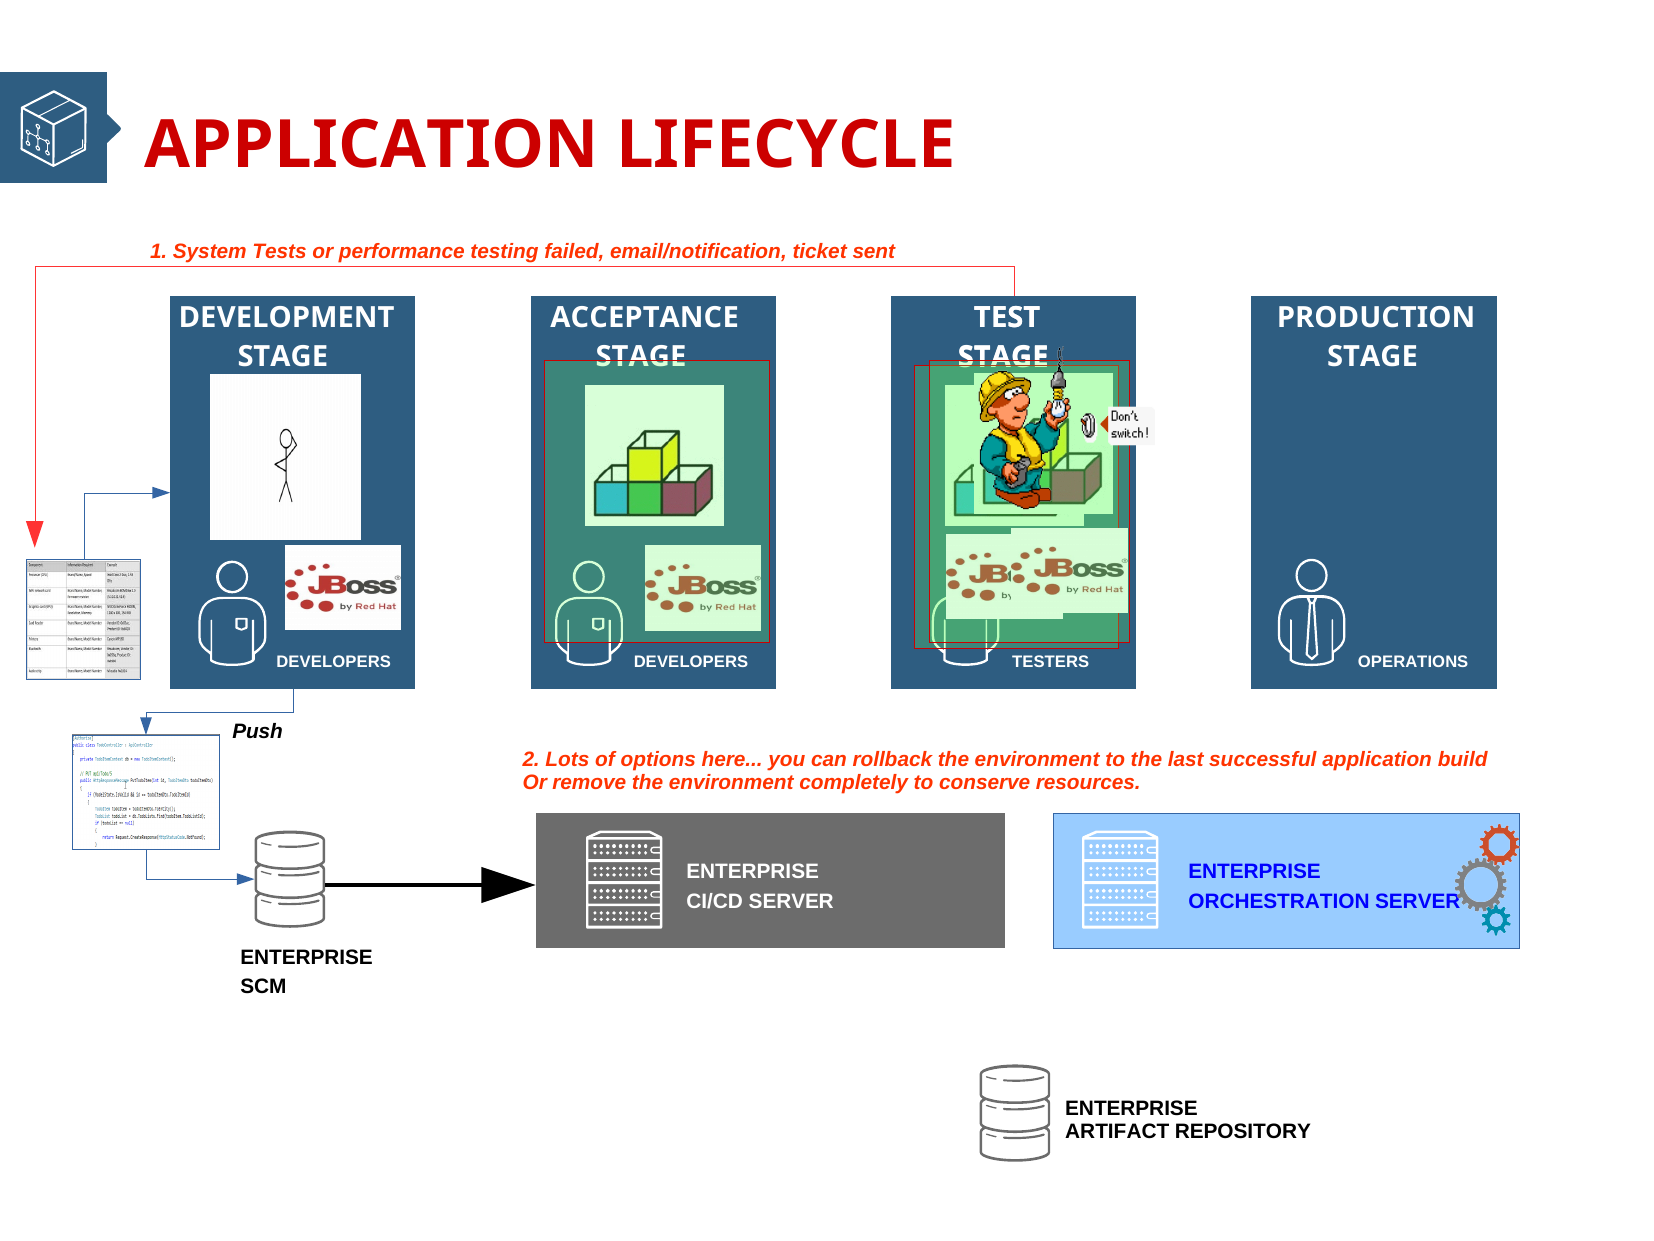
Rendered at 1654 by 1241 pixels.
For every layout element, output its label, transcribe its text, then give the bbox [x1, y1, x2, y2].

text_box [170, 296, 415, 689]
picture [210, 374, 361, 541]
picture [285, 545, 401, 631]
text_box 1. System Tests or performance testing failed, email/notification, ticket sent [150, 240, 895, 264]
text_box 2. Lots of options here... you can rollback the environment to the last successful application build Or remove the environment completely to conserve resources. [522, 747, 1488, 795]
text_box DEVELOPERS [276, 642, 403, 669]
text_box [536, 813, 1005, 948]
text_box ENTERPRISE CI/CD SERVER [686, 860, 847, 910]
picture [885, 344, 1155, 567]
text_box DEVELOPERS [633, 643, 761, 669]
text_box ENTERPRISE ORCHESTRATION SERVER [1188, 860, 1439, 910]
text_box ENTERPRISE SCM [240, 945, 373, 995]
text_box TESTERS [1012, 649, 1100, 669]
text_box [1053, 813, 1520, 948]
text_box DEVELOPMENT STAGE [178, 295, 402, 362]
text_box ENTERPRISE ARTIFACT REPOSITORY [1065, 1096, 1314, 1143]
text_box [1251, 296, 1497, 689]
text_box [891, 567, 1136, 689]
text_box APPLICATION LIFECYCLE [144, 96, 1256, 171]
text_box TEST STAGE [957, 296, 1070, 344]
picture [72, 734, 220, 850]
text_box ACCEPTANCE STAGE [550, 295, 752, 360]
text_box Push [232, 720, 301, 744]
text_box [979, 1064, 1051, 1162]
text_box [531, 296, 776, 689]
text_box [891, 296, 957, 344]
text_box [0, 72, 121, 183]
picture [1439, 814, 1544, 949]
picture [26, 559, 141, 680]
text_box OPERATIONS [1357, 642, 1480, 669]
text_box PRODUCTION STAGE [1276, 295, 1475, 362]
text_box [1070, 296, 1136, 344]
text_box [254, 830, 326, 928]
